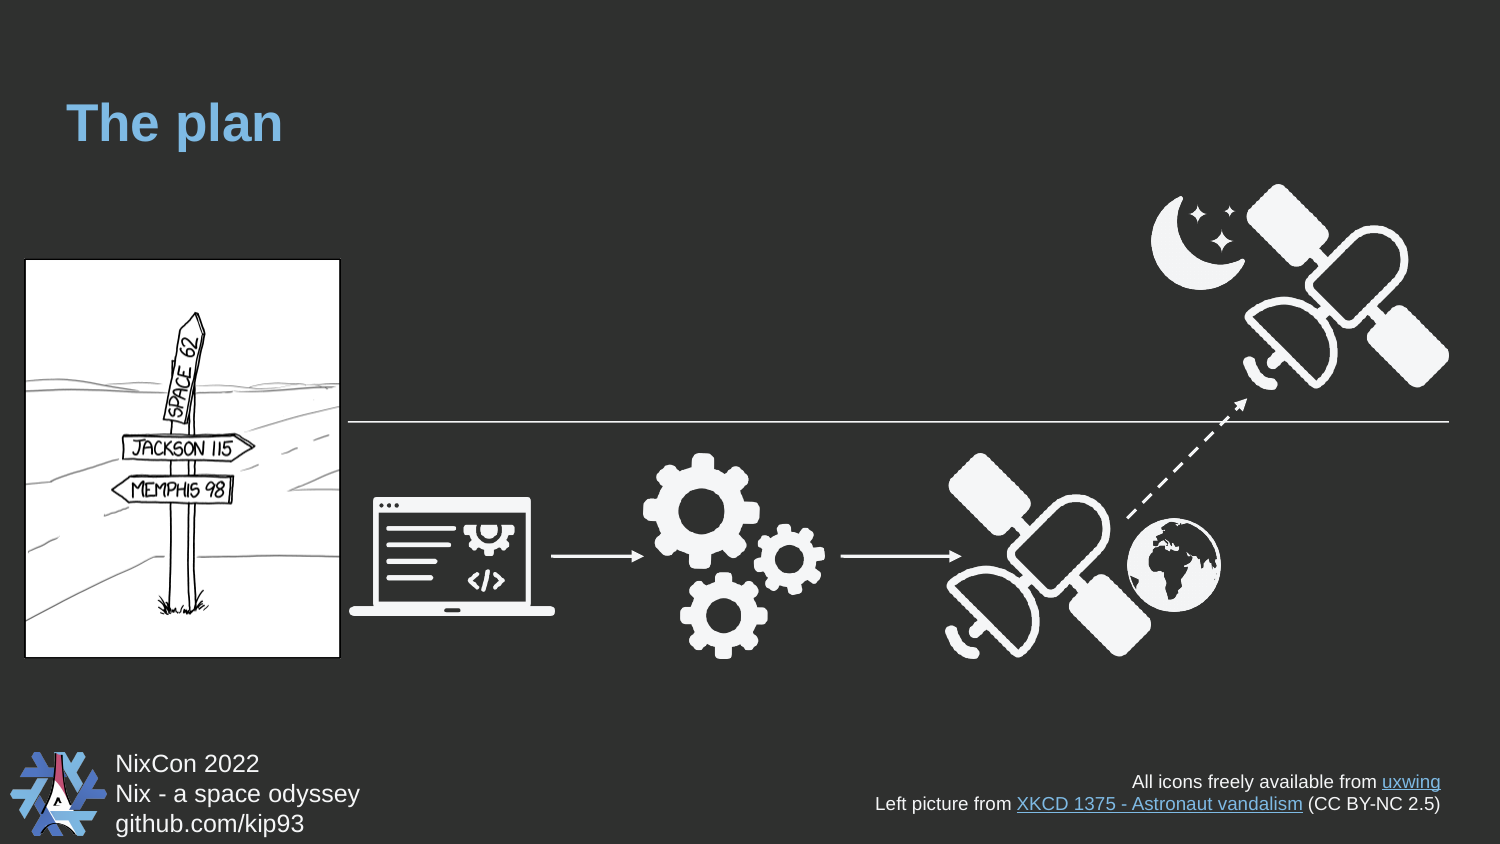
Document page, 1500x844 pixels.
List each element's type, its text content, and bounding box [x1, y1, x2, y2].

text_box All icons freely available from uxwing Left picture from XKCD 1375 - Astronaut vandalism (CC BY-NC 2.5) [403, 754, 1456, 830]
picture [10, 752, 107, 836]
picture [945, 453, 1221, 659]
picture [24, 258, 341, 659]
picture [349, 497, 555, 616]
picture [643, 453, 825, 659]
title The plan [51, 72, 1449, 167]
picture [1151, 184, 1449, 390]
